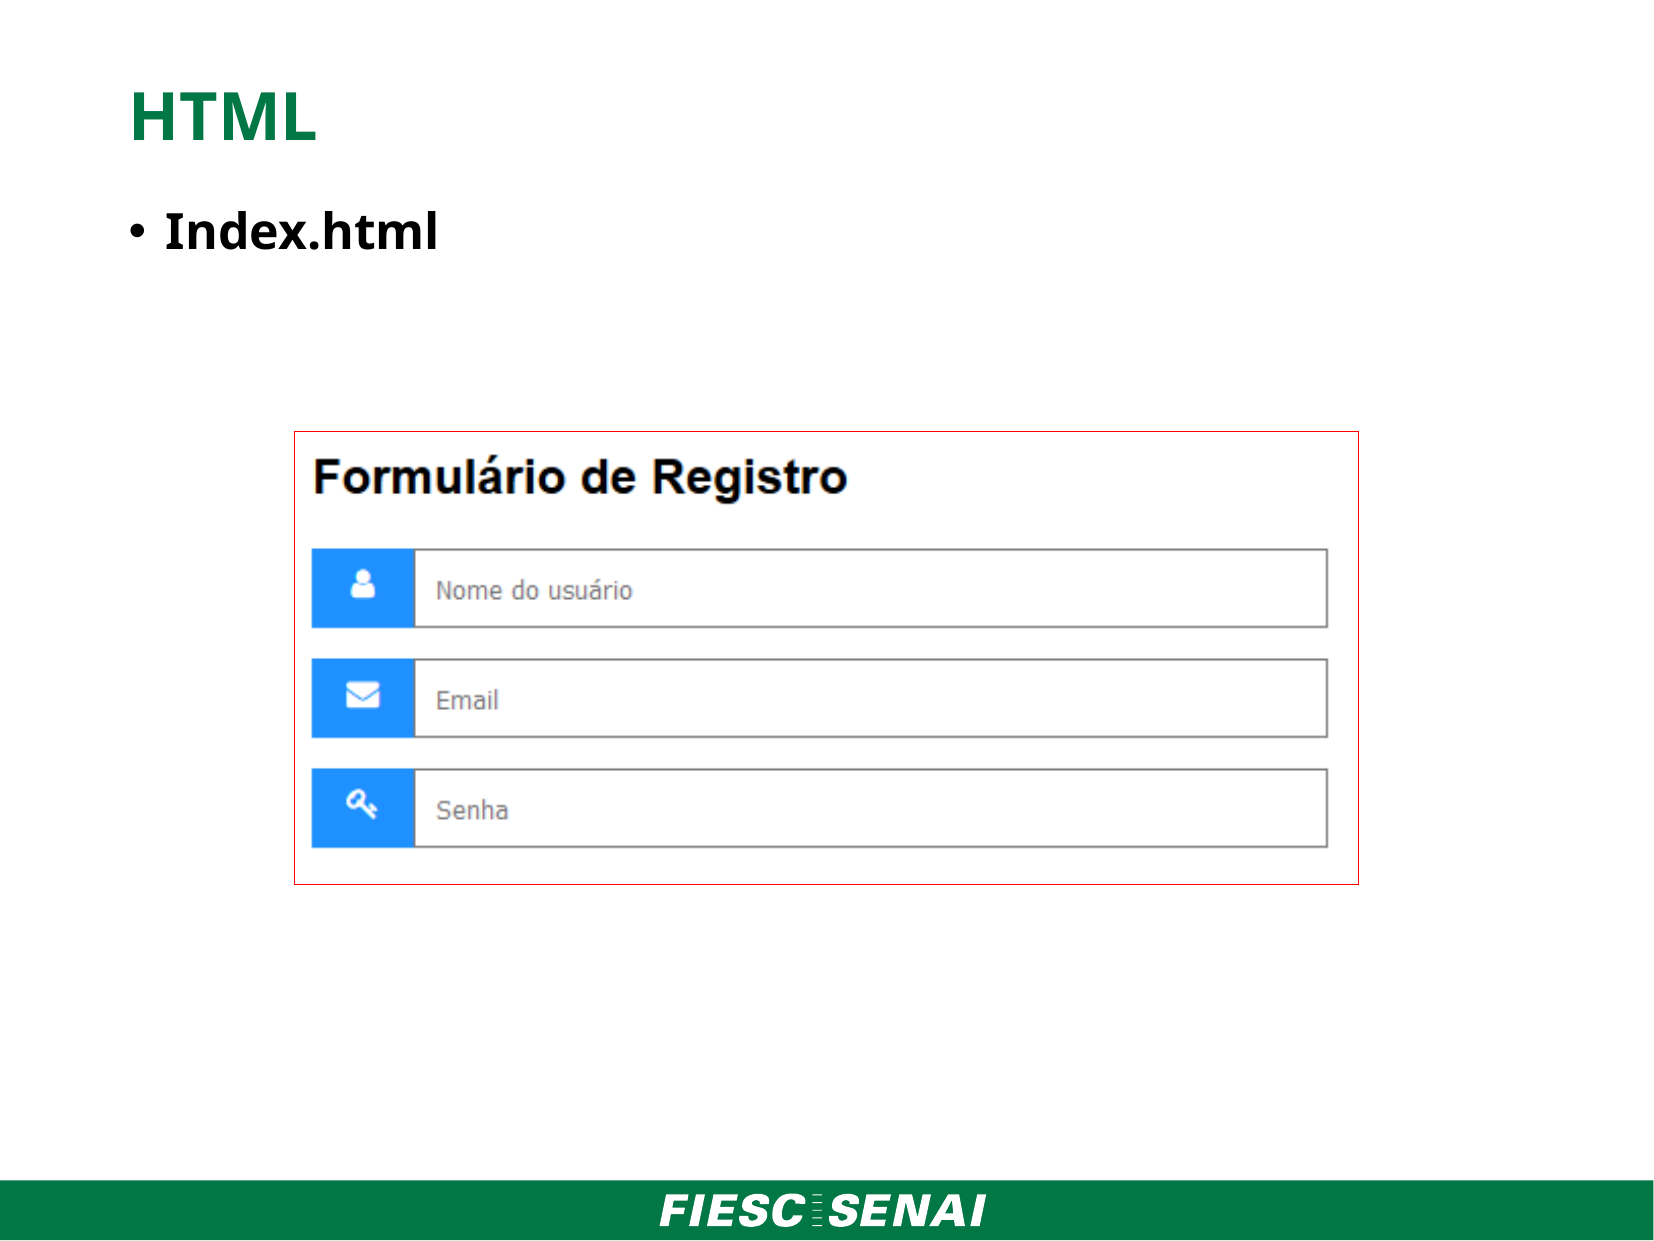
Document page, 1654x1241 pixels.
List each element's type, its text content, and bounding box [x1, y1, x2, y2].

text_box HTML [113, 39, 1540, 200]
picture [294, 431, 1359, 885]
text_box Index.html [113, 200, 1540, 1117]
